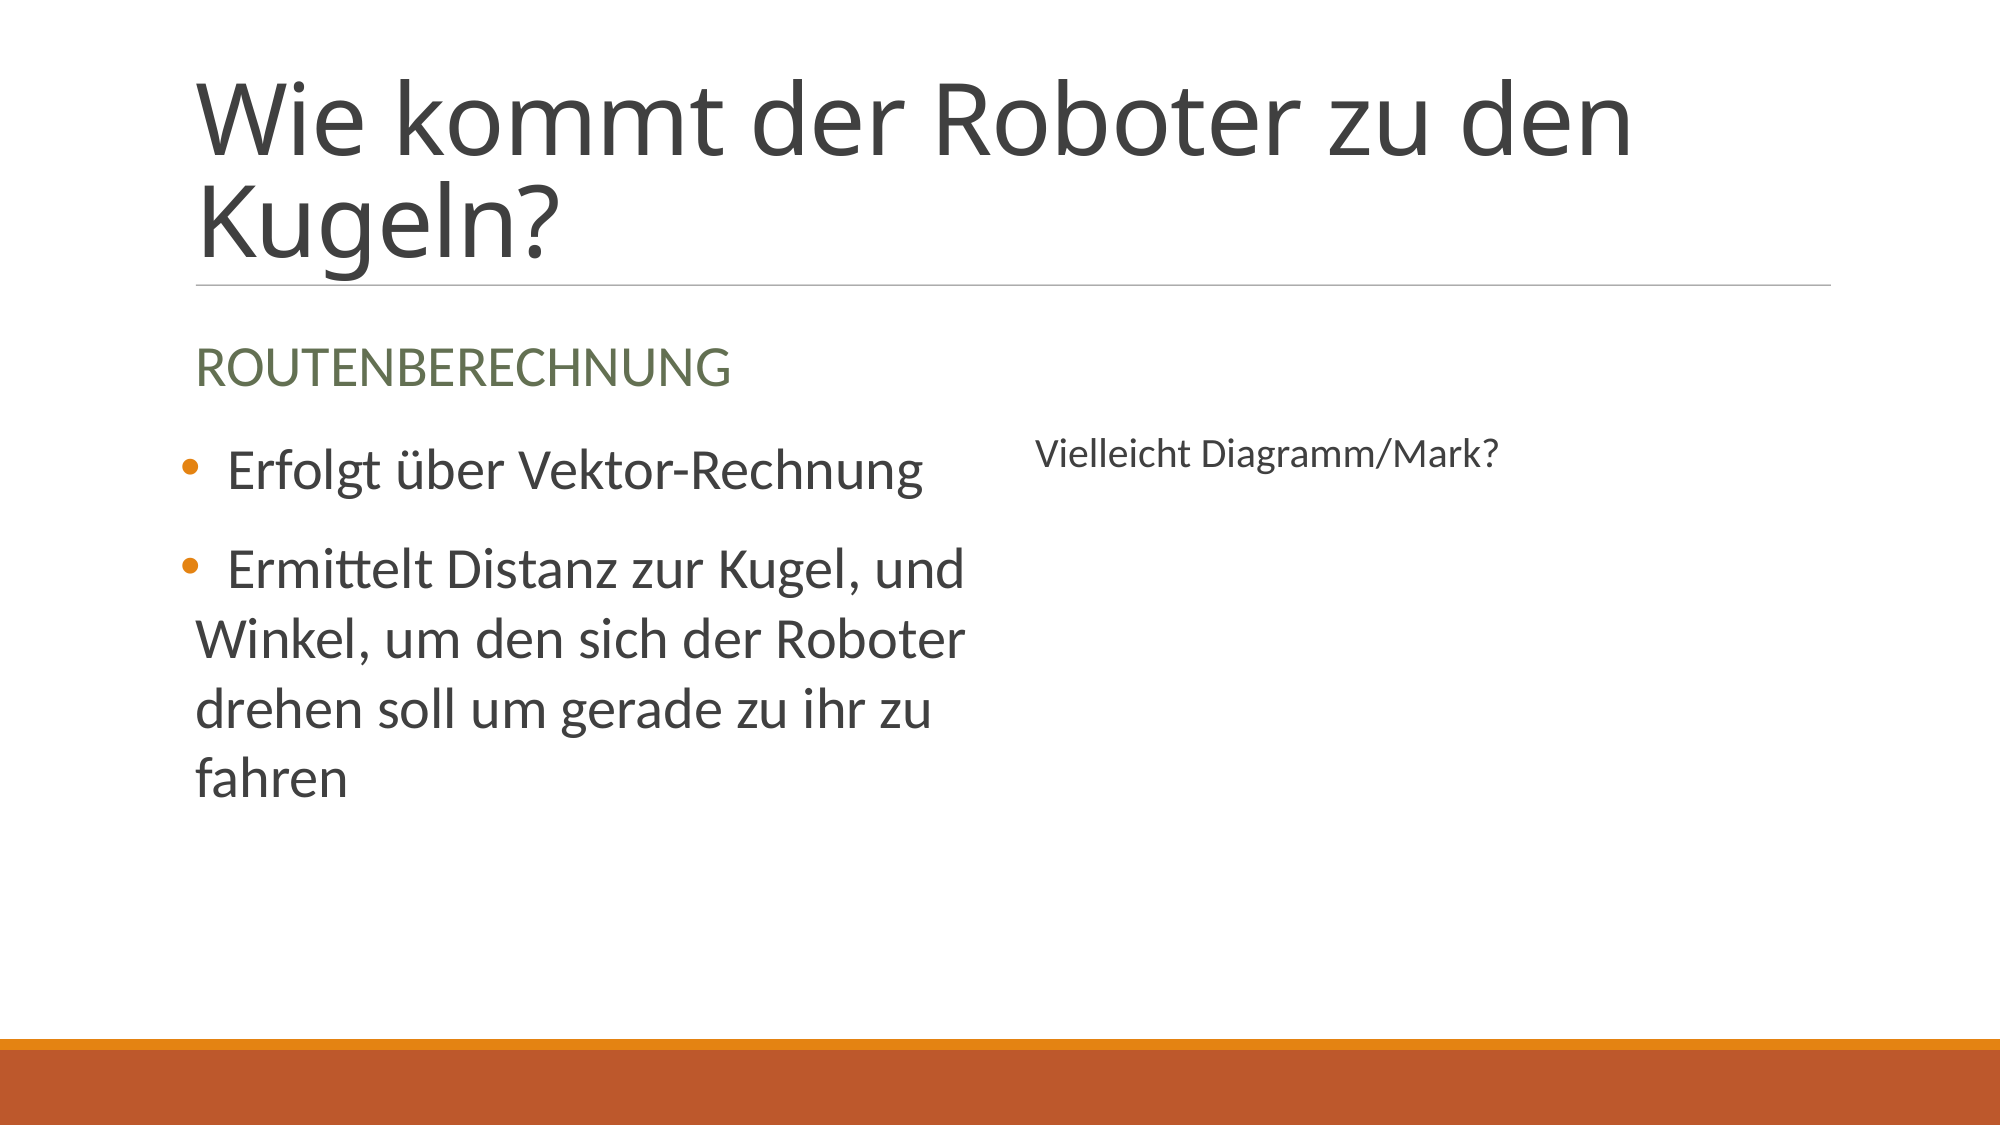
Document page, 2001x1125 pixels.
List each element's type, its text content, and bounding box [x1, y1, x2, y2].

list Vielleicht Diagramm/Mark? [1020, 423, 1830, 978]
list Routenberechnung [180, 302, 990, 423]
list Erfolgt über Vektor-Rechnung Ermittelt Distanz zur Kugel, und Winkel, um den sich der Roboter drehen soll um gerade zu ihr zu fahren [180, 423, 990, 978]
title Wie kommt der Roboter zu den Kugeln? [180, 47, 1830, 285]
